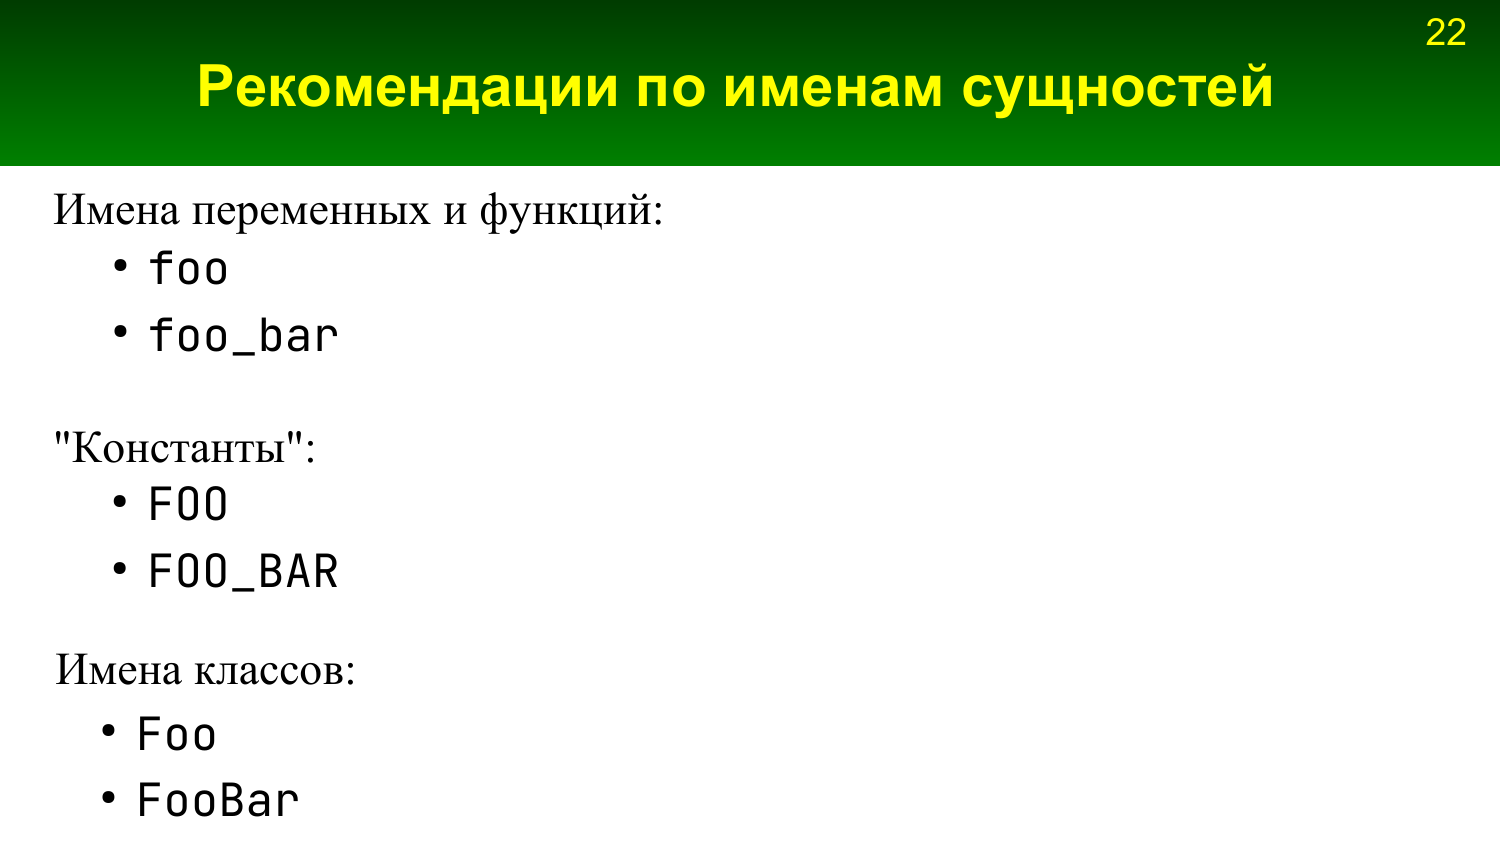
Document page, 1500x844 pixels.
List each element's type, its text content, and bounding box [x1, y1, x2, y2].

text_box Foo FooBar [100, 696, 331, 844]
text_box "Константы": [53, 409, 357, 485]
text_box Имена классов: [55, 631, 401, 707]
text_box Имена переменных и функций: [53, 171, 736, 247]
text_box FOO FOO_BAR [111, 467, 373, 615]
title Рекомендации по именам сущностей [47, 11, 1426, 154]
text_box foo foo_bar [112, 247, 373, 378]
